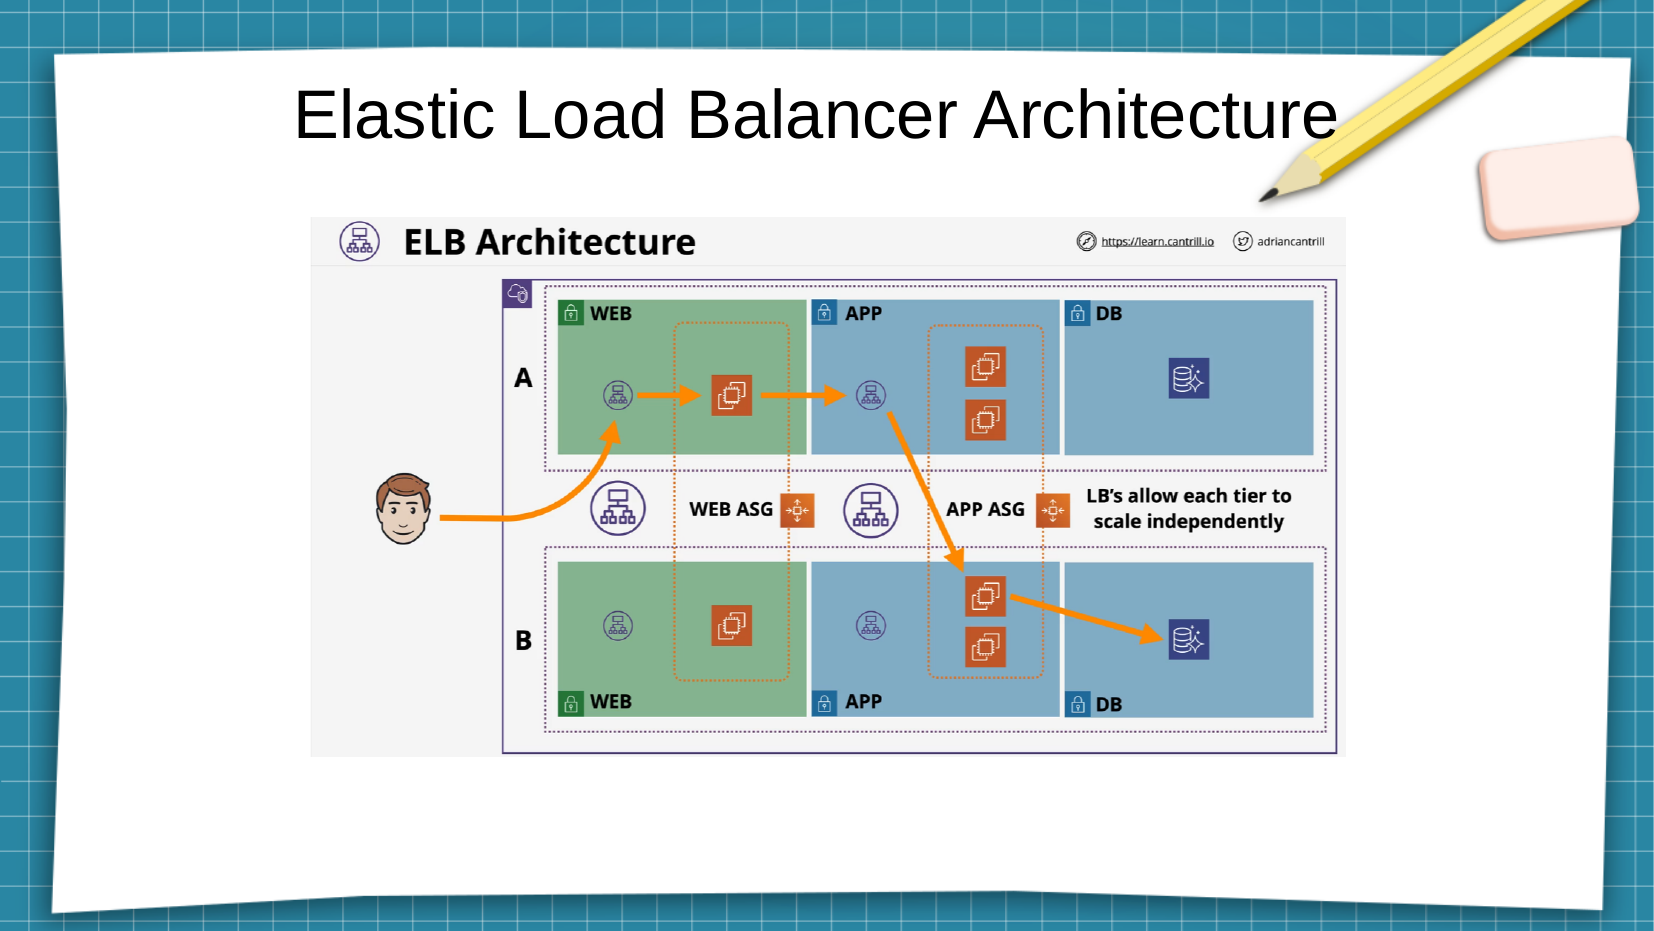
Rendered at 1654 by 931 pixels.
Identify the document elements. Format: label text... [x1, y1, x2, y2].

picture [0, 0, 1654, 931]
title Elastic Load Balancer Architecture [82, 37, 1571, 193]
